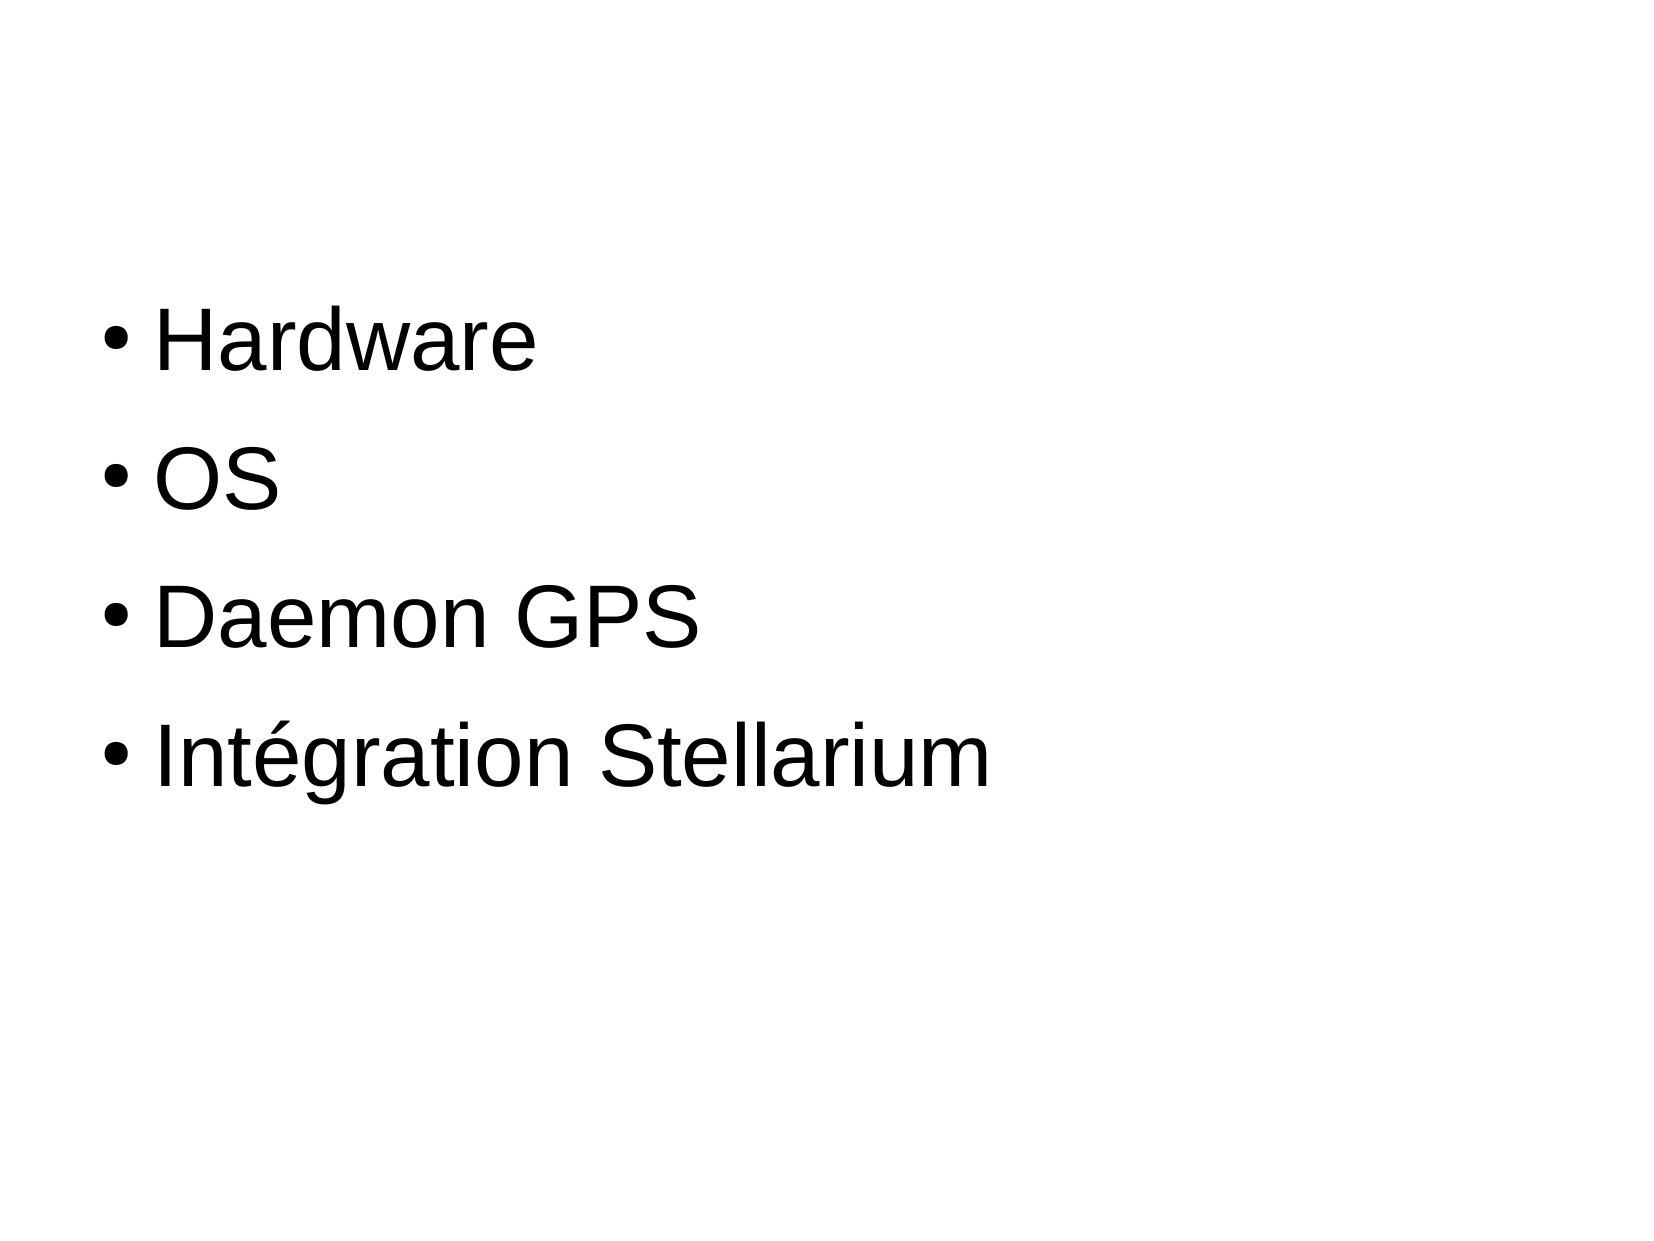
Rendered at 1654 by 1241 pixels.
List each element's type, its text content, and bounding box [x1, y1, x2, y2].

list Hardware OS Daemon GPS Intégration Stellarium [82, 290, 1571, 1010]
